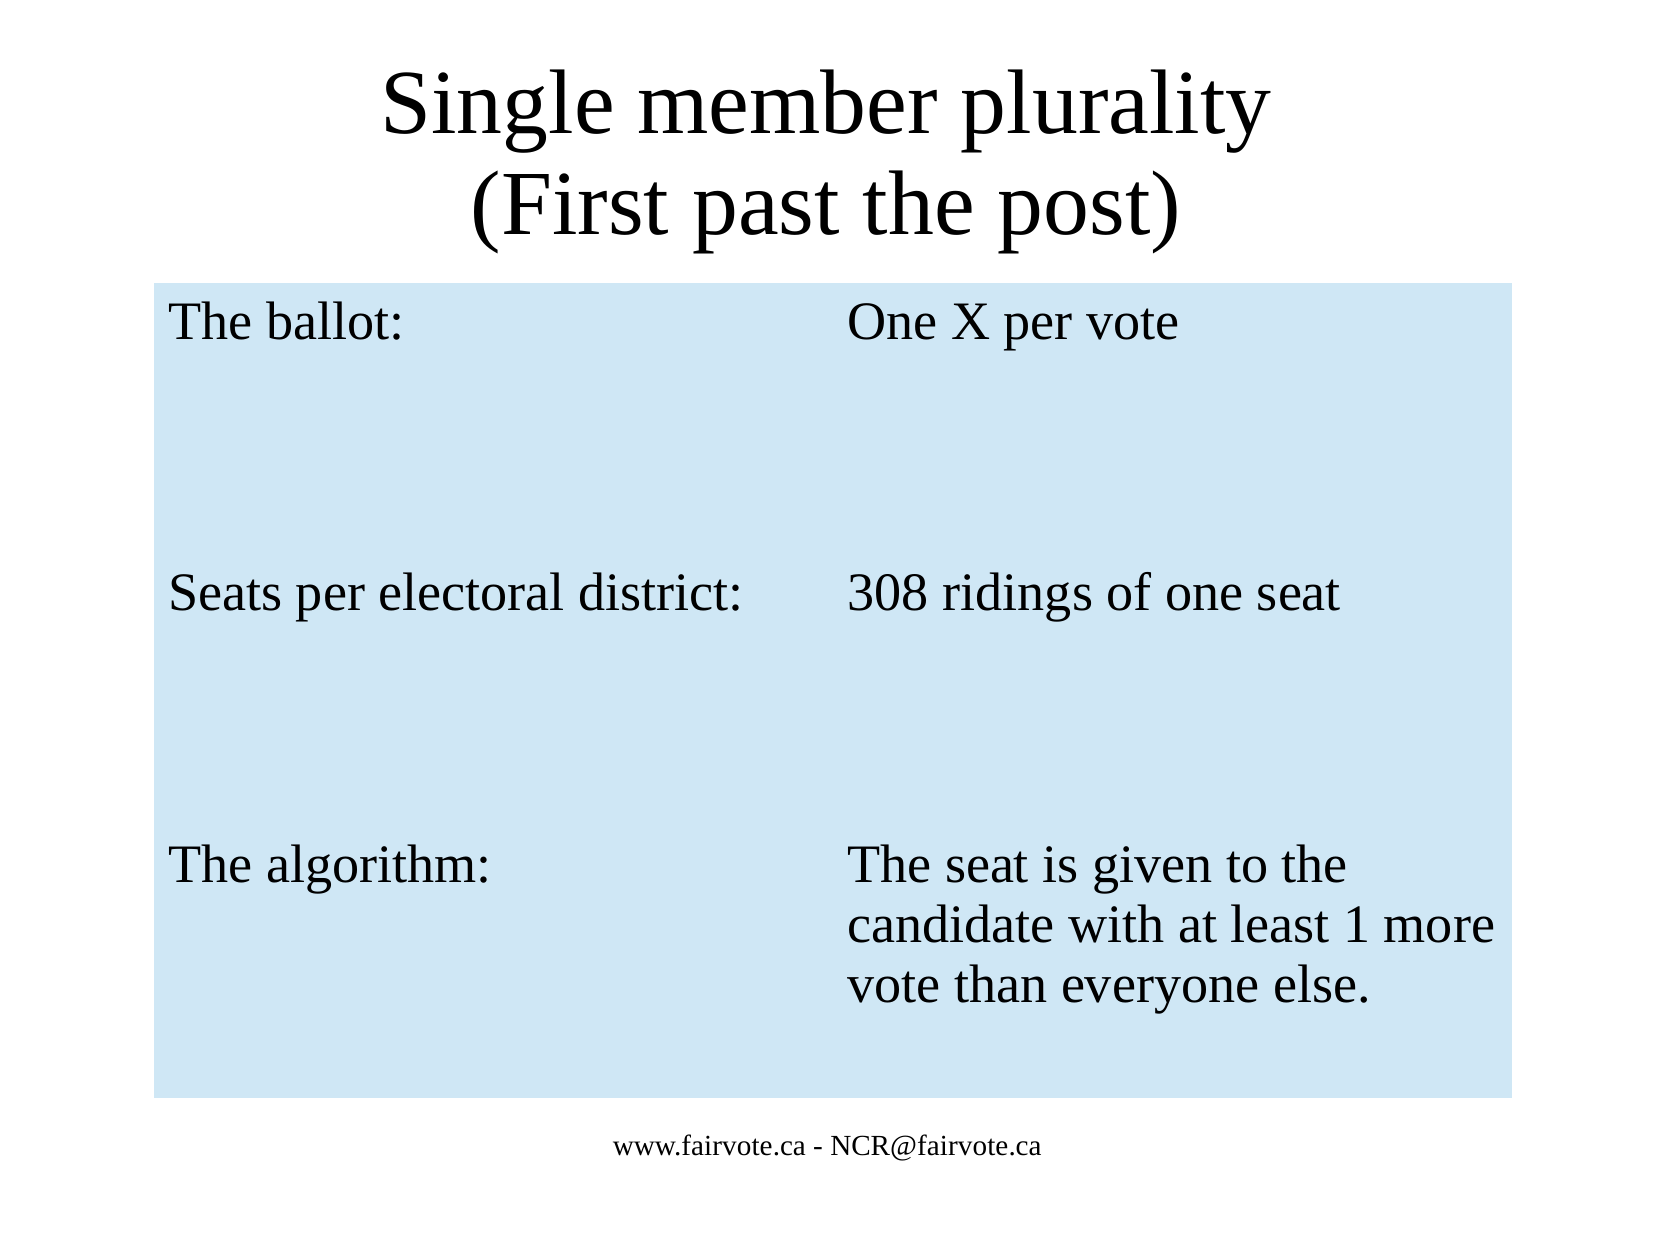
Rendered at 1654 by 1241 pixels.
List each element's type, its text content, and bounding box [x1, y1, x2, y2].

table_cell 308 ridings of one seat [833, 555, 1512, 827]
table_header The ballot: [154, 283, 833, 555]
table_cell The algorithm: [154, 827, 833, 1098]
table_cell The seat is given to the candidate with at least 1 more vote than everyone else. [833, 827, 1512, 1098]
title Single member plurality (First past the post) [82, 50, 1571, 256]
table_header One X per vote [833, 283, 1512, 555]
table_cell Seats per electoral district: [154, 555, 833, 827]
